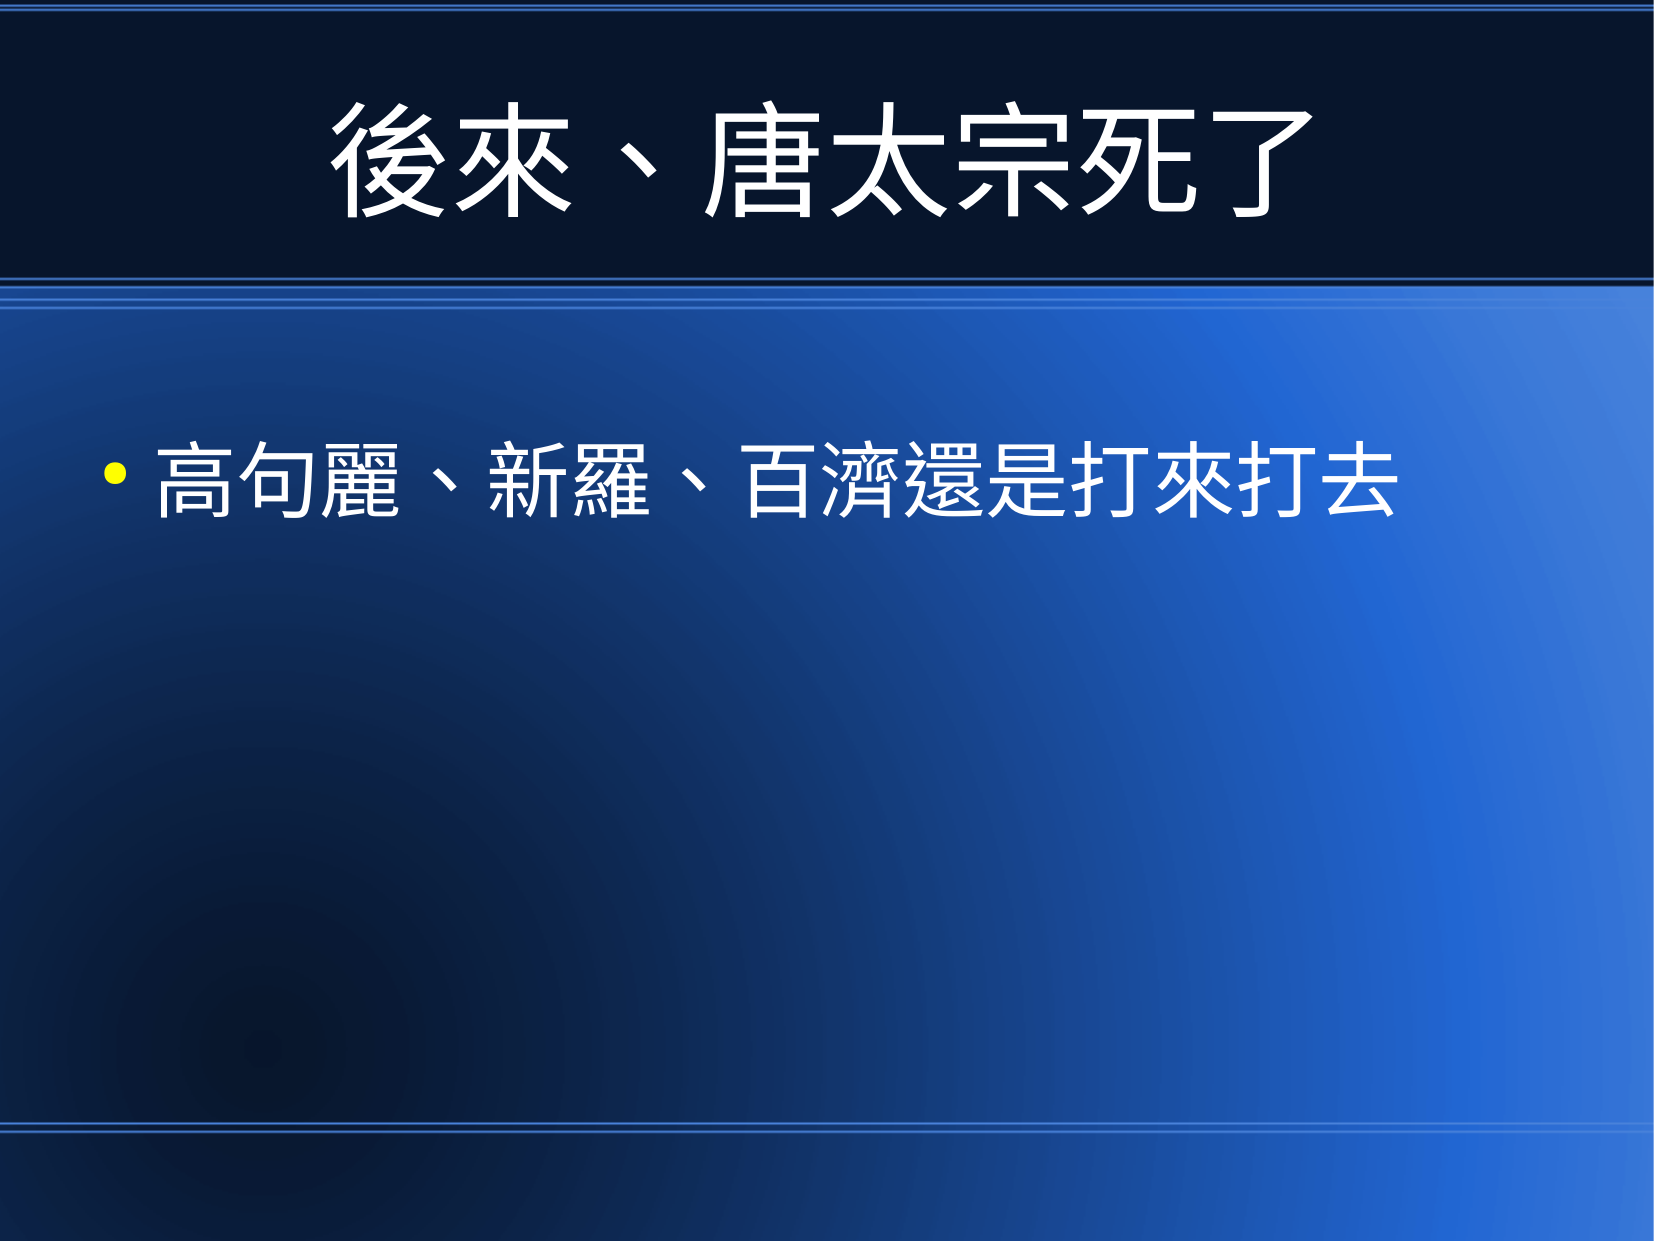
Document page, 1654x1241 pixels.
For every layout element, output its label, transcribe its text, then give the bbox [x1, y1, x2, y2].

picture [0, 0, 1654, 1241]
title 後來、唐太宗死了 [82, 49, 1571, 257]
list 高句麗、新羅、百濟還是打來打去 [82, 355, 1571, 1241]
